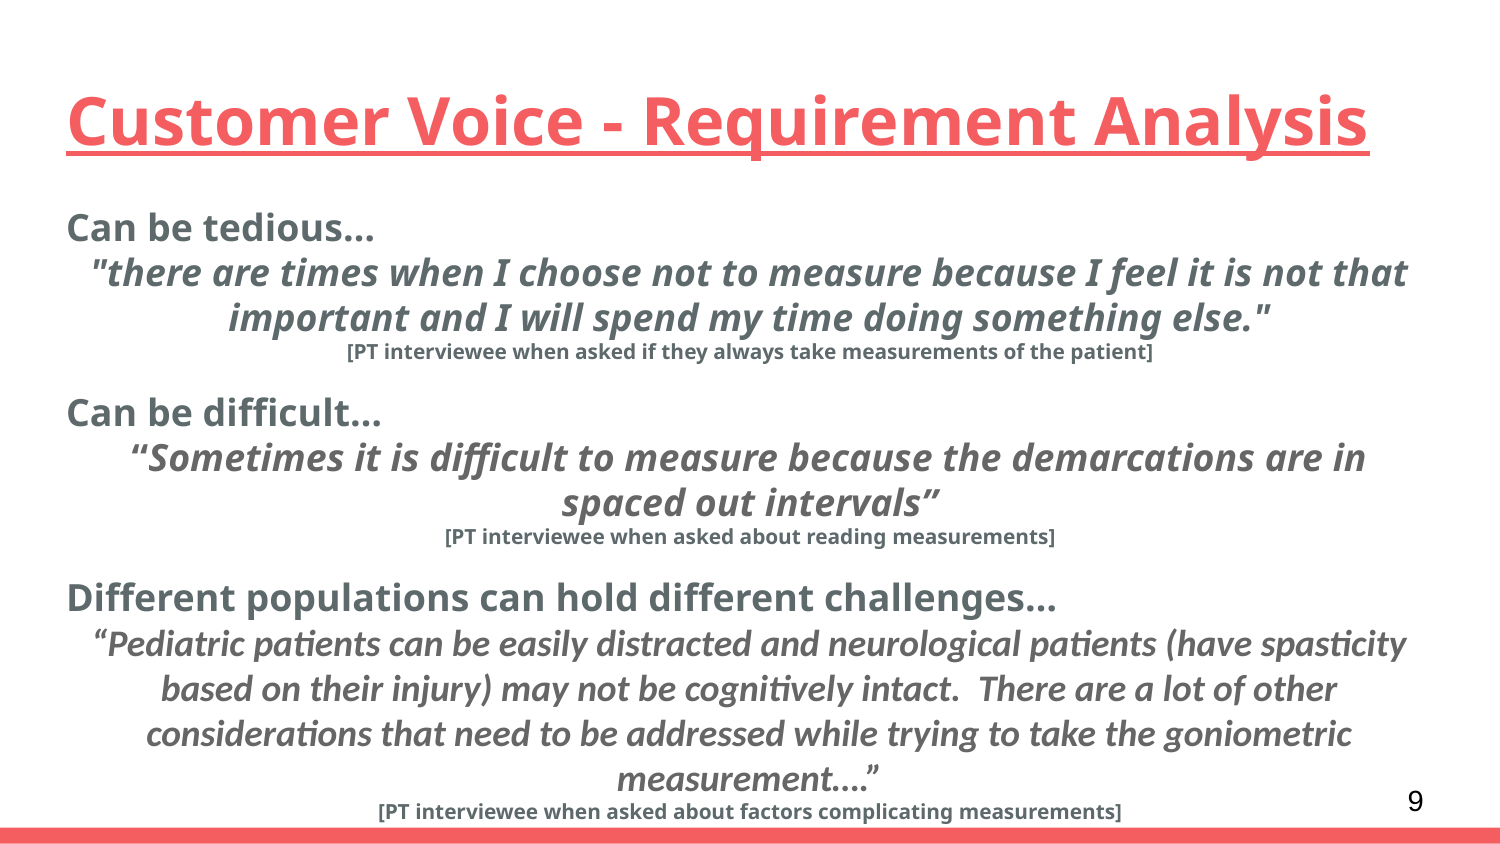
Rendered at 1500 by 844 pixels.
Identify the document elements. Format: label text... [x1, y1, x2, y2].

list Can be tedious… "there are times when I choose not to measure because I feel it is not that important and I will spend my time doing something else." [PT interviewee when asked if they always take measurements of the patient] Can be difficult… “Sometimes it is difficult to measure because the demarcations are in spaced out intervals” [PT interviewee when asked about reading measurements] Different populations can hold different challenges… “Pediatric patients can be easily distracted and neurological patients (have spasticity based on their injury) may not be cognitively intact. There are a lot of other considerations that need to be addressed while trying to take the goniometric measurement….” [PT interviewee when asked about factors complicating measurements] [51, 189, 1449, 844]
title Customer Voice - Requirement Analysis [51, 64, 1449, 167]
slide_number <number> [1392, 767, 1483, 833]
